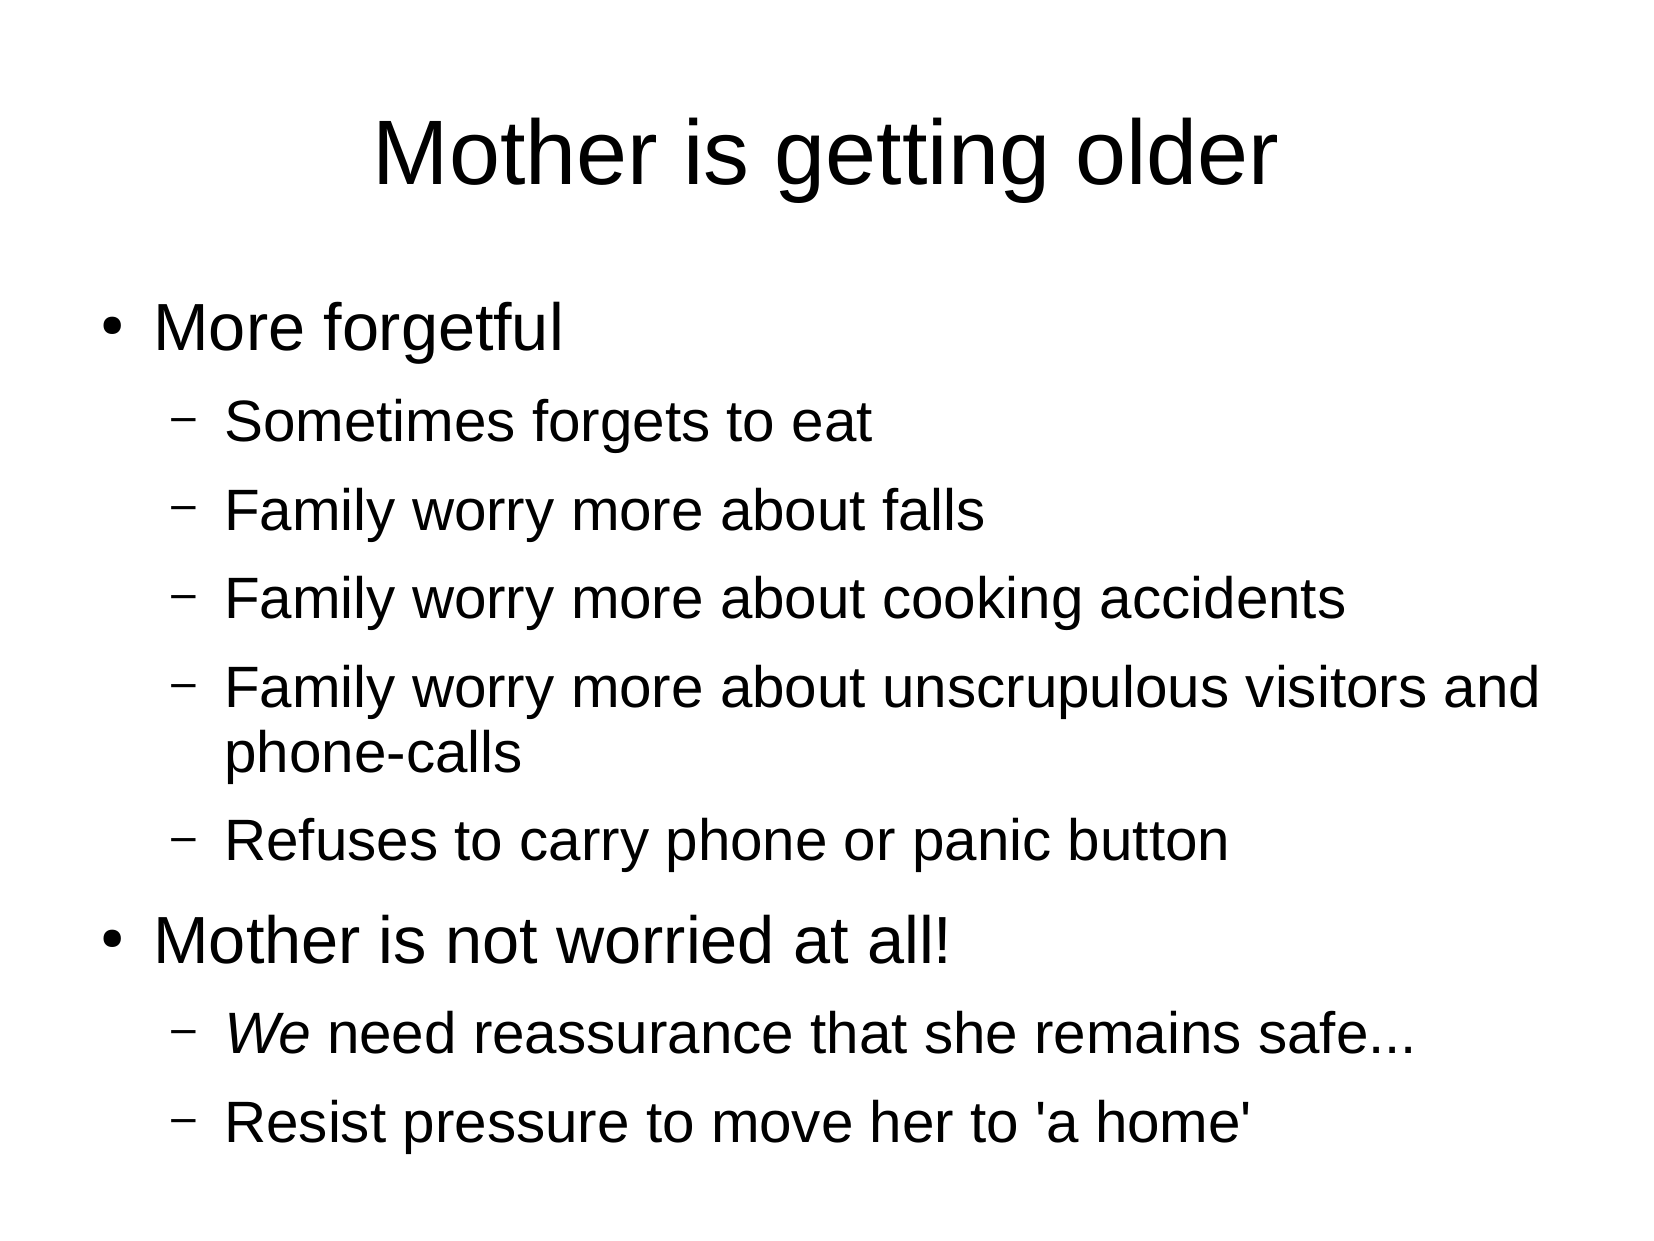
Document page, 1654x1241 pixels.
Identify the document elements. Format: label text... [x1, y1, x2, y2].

list More forgetful Sometimes forgets to eat Family worry more about falls Family worry more about cooking accidents Family worry more about unscrupulous visitors and phone-calls Refuses to carry phone or panic button Mother is not worried at all! We need reassurance that she remains safe... Resist pressure to move her to 'a home' [82, 290, 1571, 1158]
title Mother is getting older [82, 49, 1571, 257]
